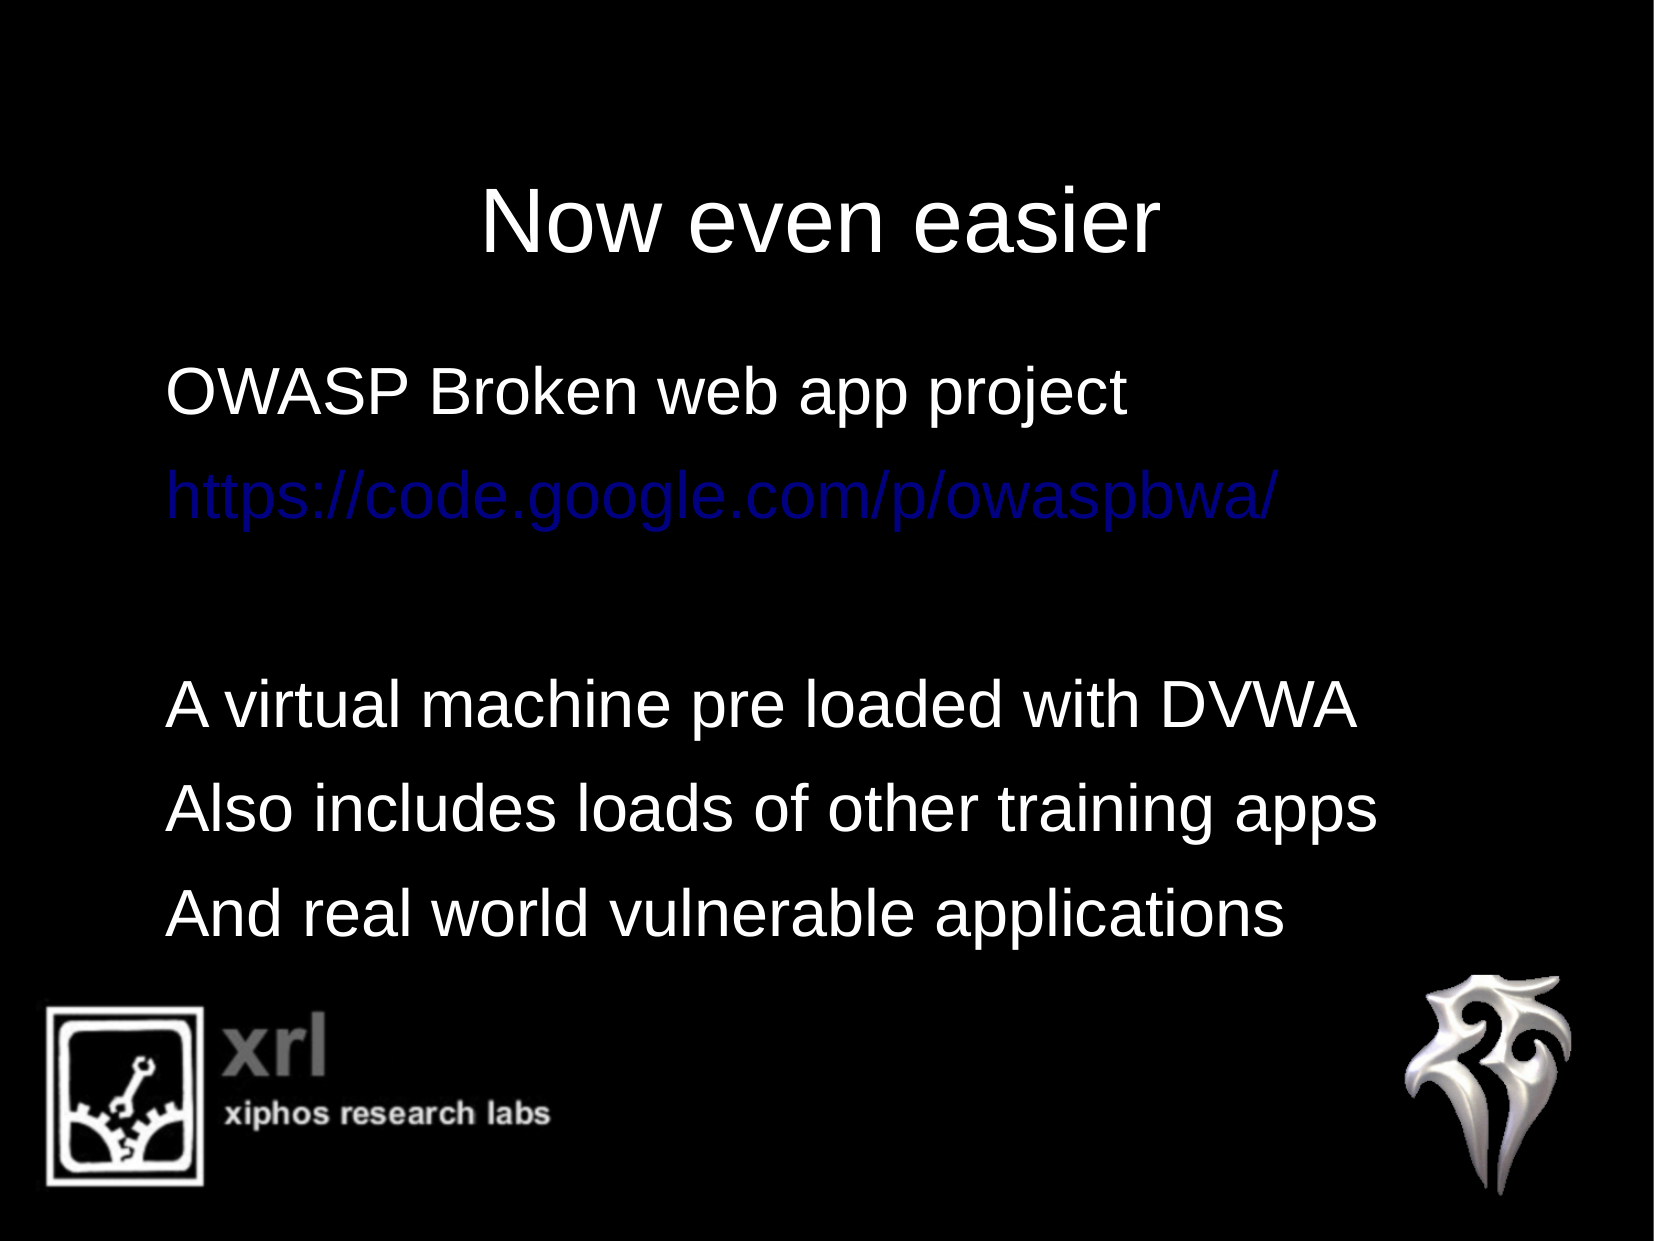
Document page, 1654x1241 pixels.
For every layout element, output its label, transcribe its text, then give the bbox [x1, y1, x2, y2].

picture [0, 0, 1654, 1241]
title Now even easier [135, 117, 1506, 325]
list OWASP Broken web app project https://code.google.com/p/owaspbwa/ A virtual machine pre loaded with DVWA Also includes loads of other training apps And real world vulnerable applications [147, 354, 1506, 1241]
